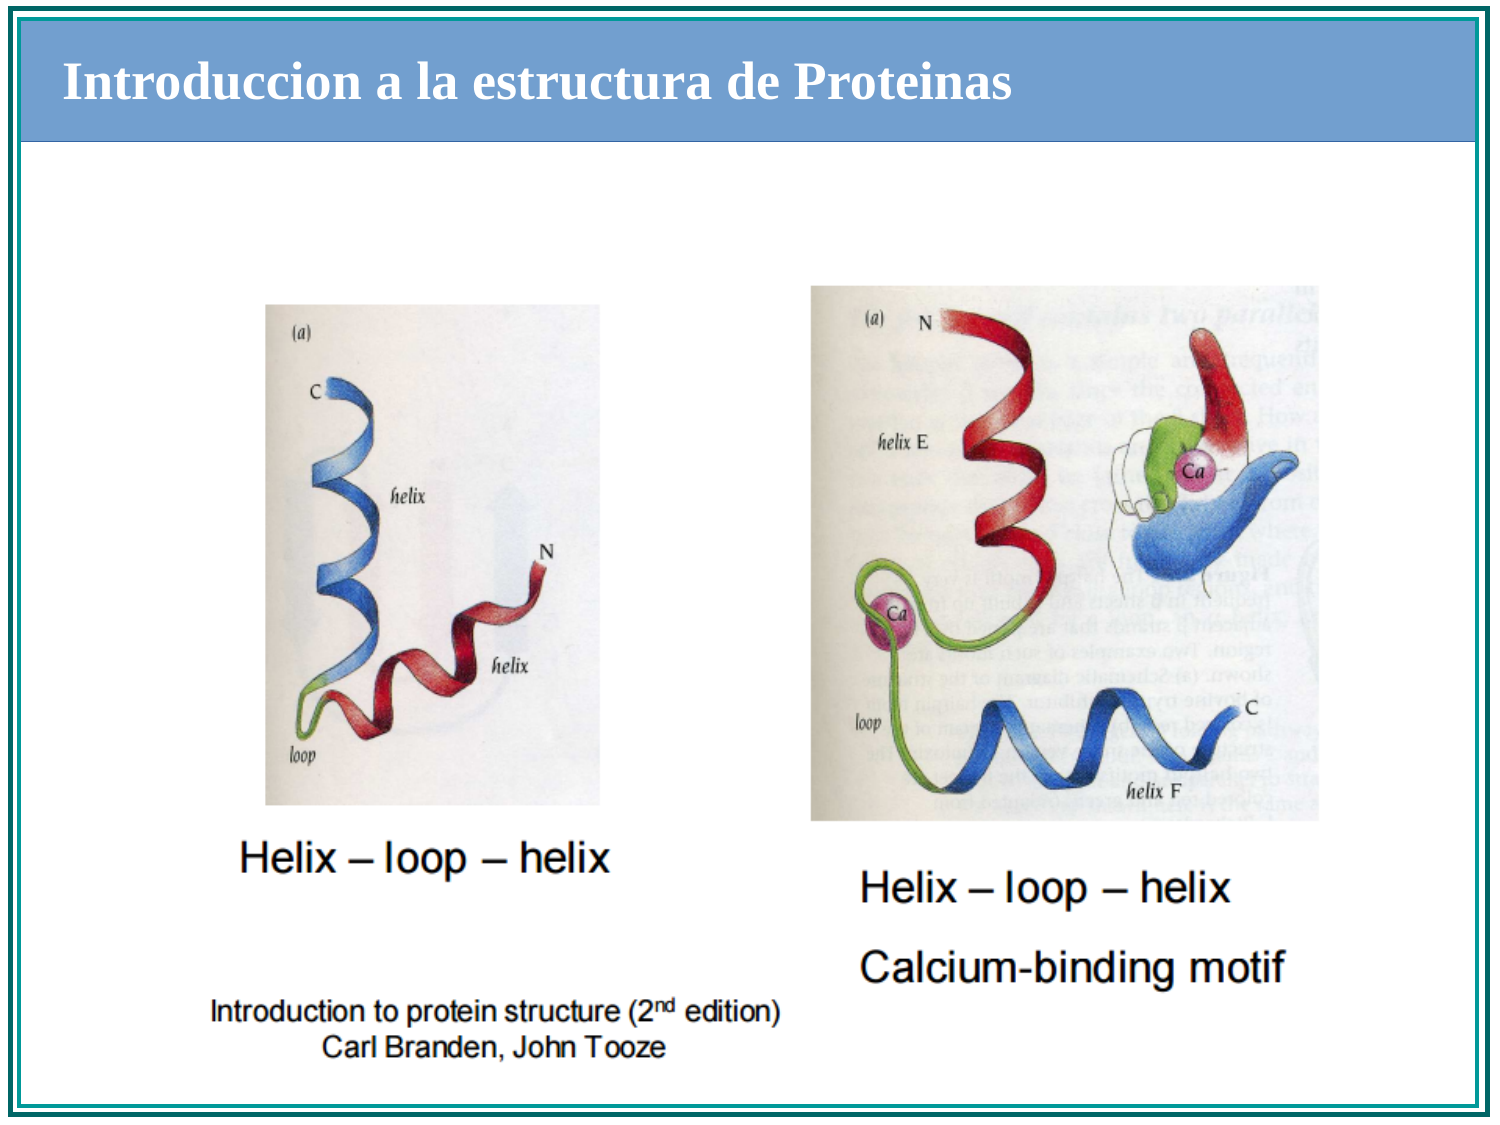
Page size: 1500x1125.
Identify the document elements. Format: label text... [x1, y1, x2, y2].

text_box Introduccion a la estructura de Proteinas [47, 38, 1335, 142]
picture [78, 153, 1363, 1067]
text_box [21, 21, 1475, 142]
